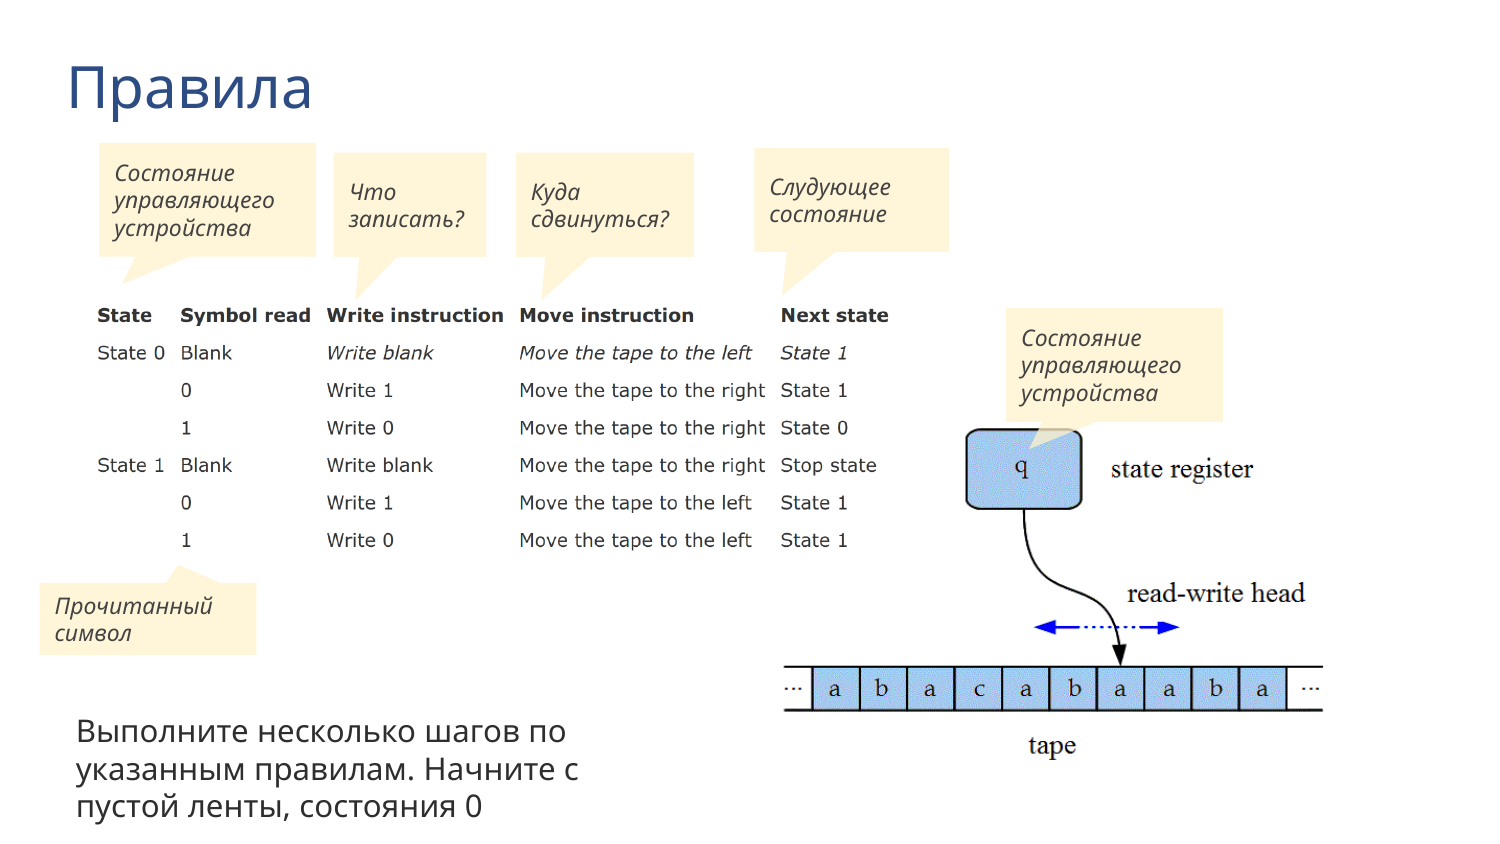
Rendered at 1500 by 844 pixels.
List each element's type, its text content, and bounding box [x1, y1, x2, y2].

text_box Куда сдвинуться? [515, 152, 694, 301]
text_box Слудующее состояние [754, 147, 949, 296]
title Правила [51, 35, 1449, 130]
text_box Состояние управляющего устройства [99, 142, 317, 285]
picture [80, 293, 1367, 785]
text_box Что записать? [333, 152, 487, 301]
text_box Состояние управляющего устройства [1006, 307, 1223, 450]
text_box Прочитанный символ [39, 564, 257, 656]
text_box Выполните несколько шагов по указанным правилам. Начните с пустой ленты, состояния 0 [60, 696, 608, 775]
